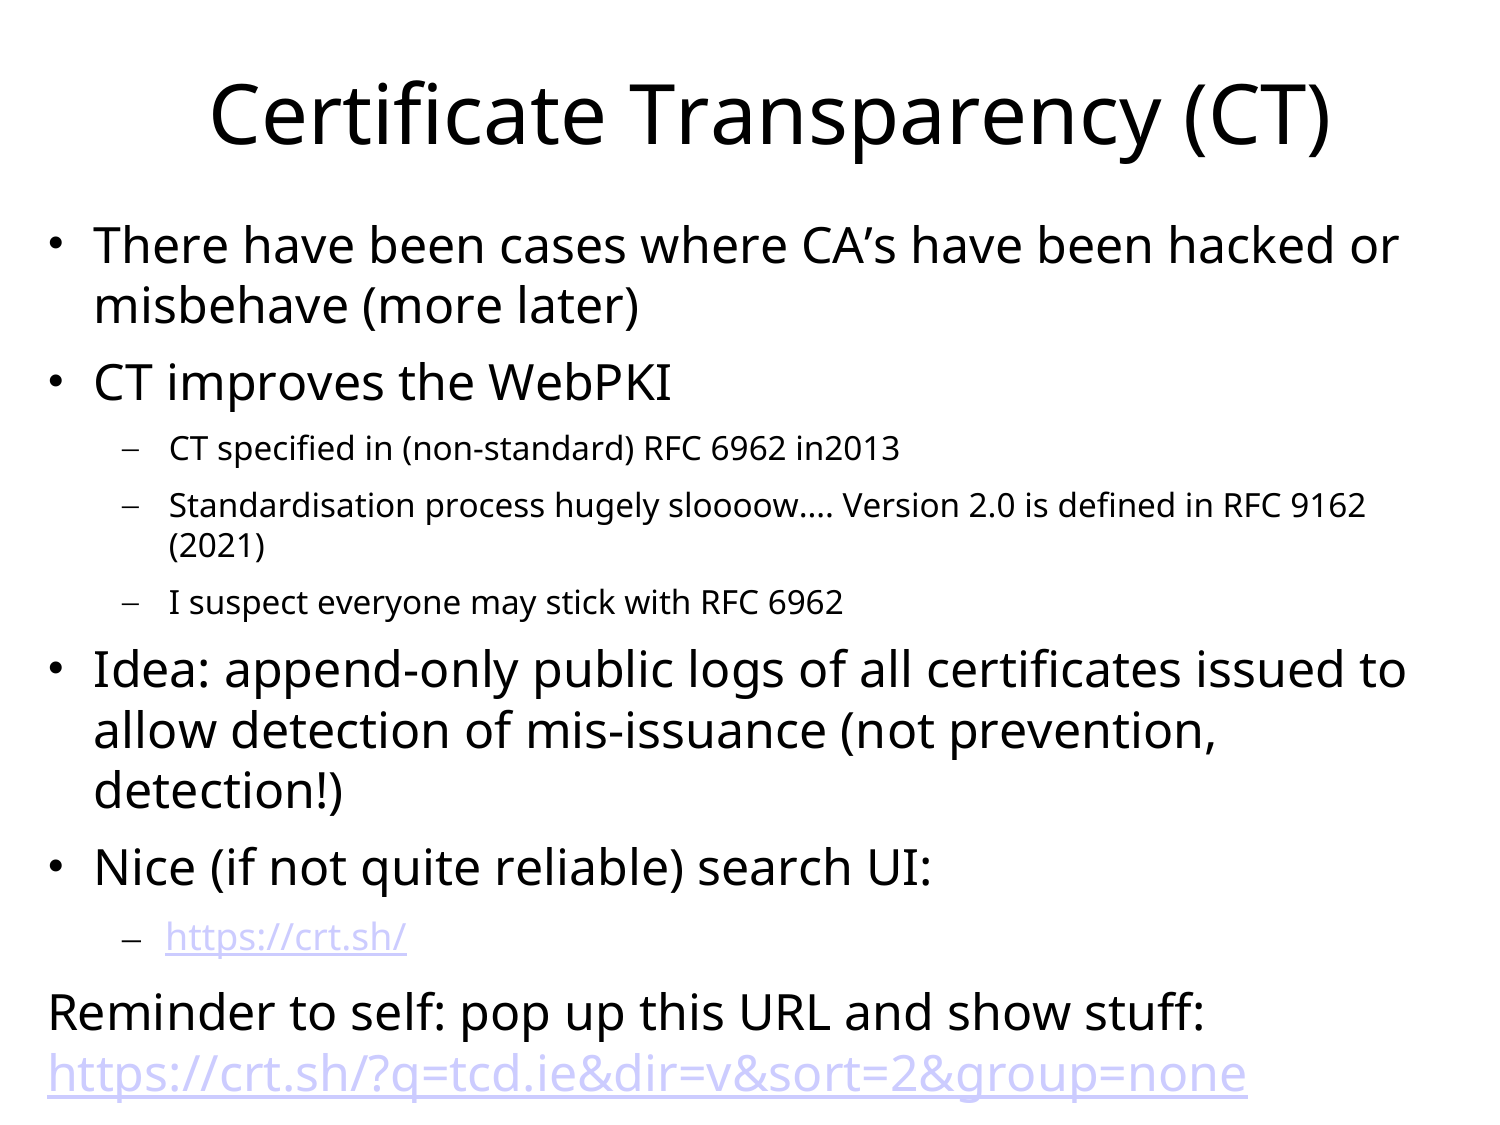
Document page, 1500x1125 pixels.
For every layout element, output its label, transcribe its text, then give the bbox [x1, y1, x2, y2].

text_box Certificate Transparency (CT) [94, 17, 1447, 205]
text_box There have been cases where CA’s have been hacked or misbehave (more later) CT improves the WebPKI CT specified in (non-standard) RFC 6962 in2013 Standardisation process hugely sloooow…. Version 2.0 is defined in RFC 9162 (2021) I suspect everyone may stick with RFC 6962 Idea: append-only public logs of all certificates issued to allow detection of mis-issuance (not prevention, detection!) Nice (if not quite reliable) search UI: https://crt.sh/ Reminder to self: pop up this URL and show stuff: https://crt.sh/?q=tcd.ie&dir=v&sort=2&group=none [47, 212, 1453, 1000]
